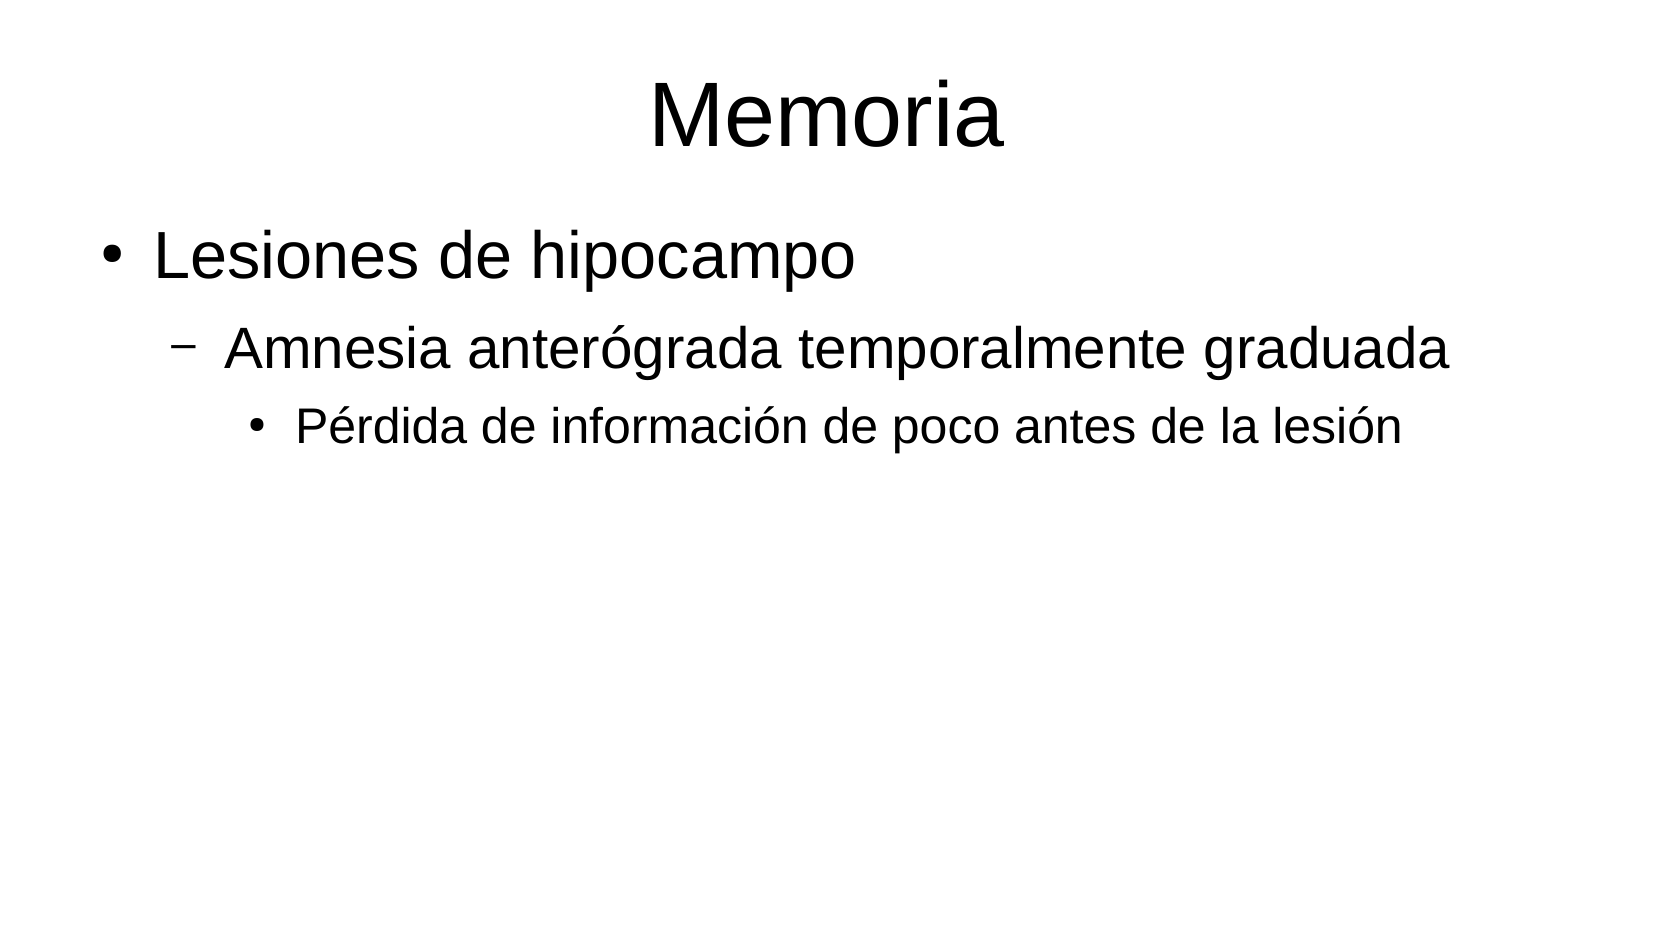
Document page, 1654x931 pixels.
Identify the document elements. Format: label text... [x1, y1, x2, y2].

title Memoria [82, 37, 1571, 193]
list Lesiones de hipocampo Amnesia anterógrada temporalmente graduada Pérdida de información de poco antes de la lesión [82, 217, 1571, 758]
